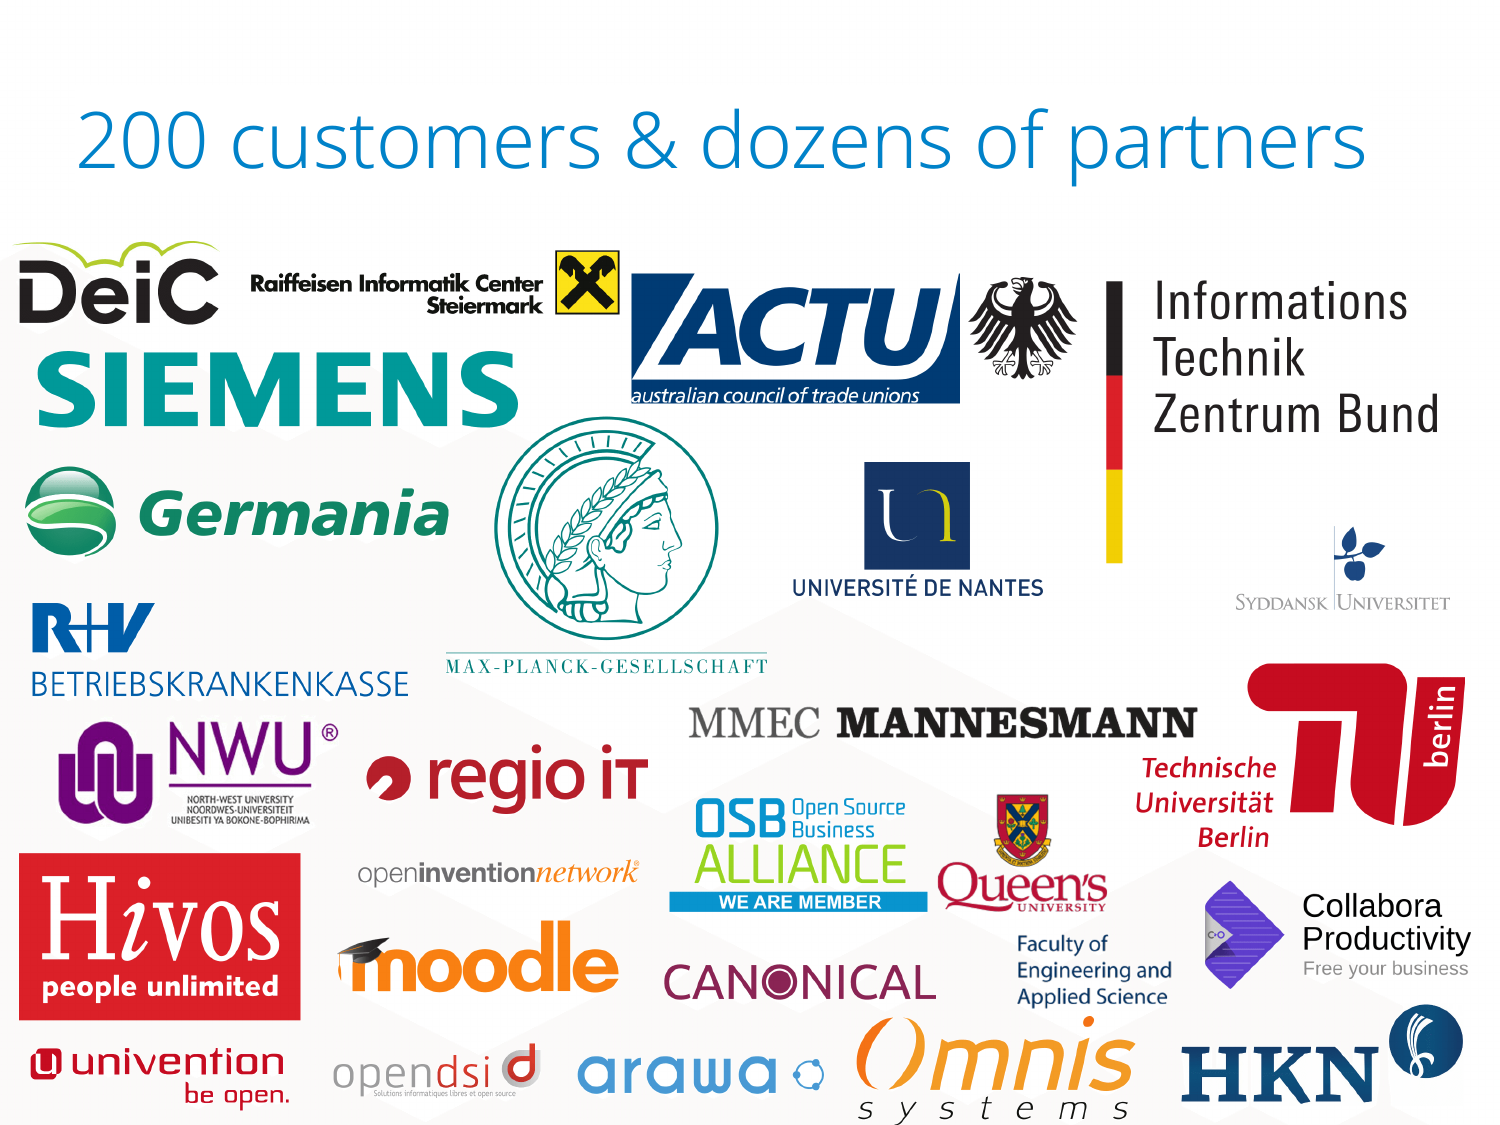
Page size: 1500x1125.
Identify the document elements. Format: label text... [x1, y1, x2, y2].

title 200 customers & dozens of partners [74, 44, 1425, 233]
picture [0, 0, 1500, 1125]
